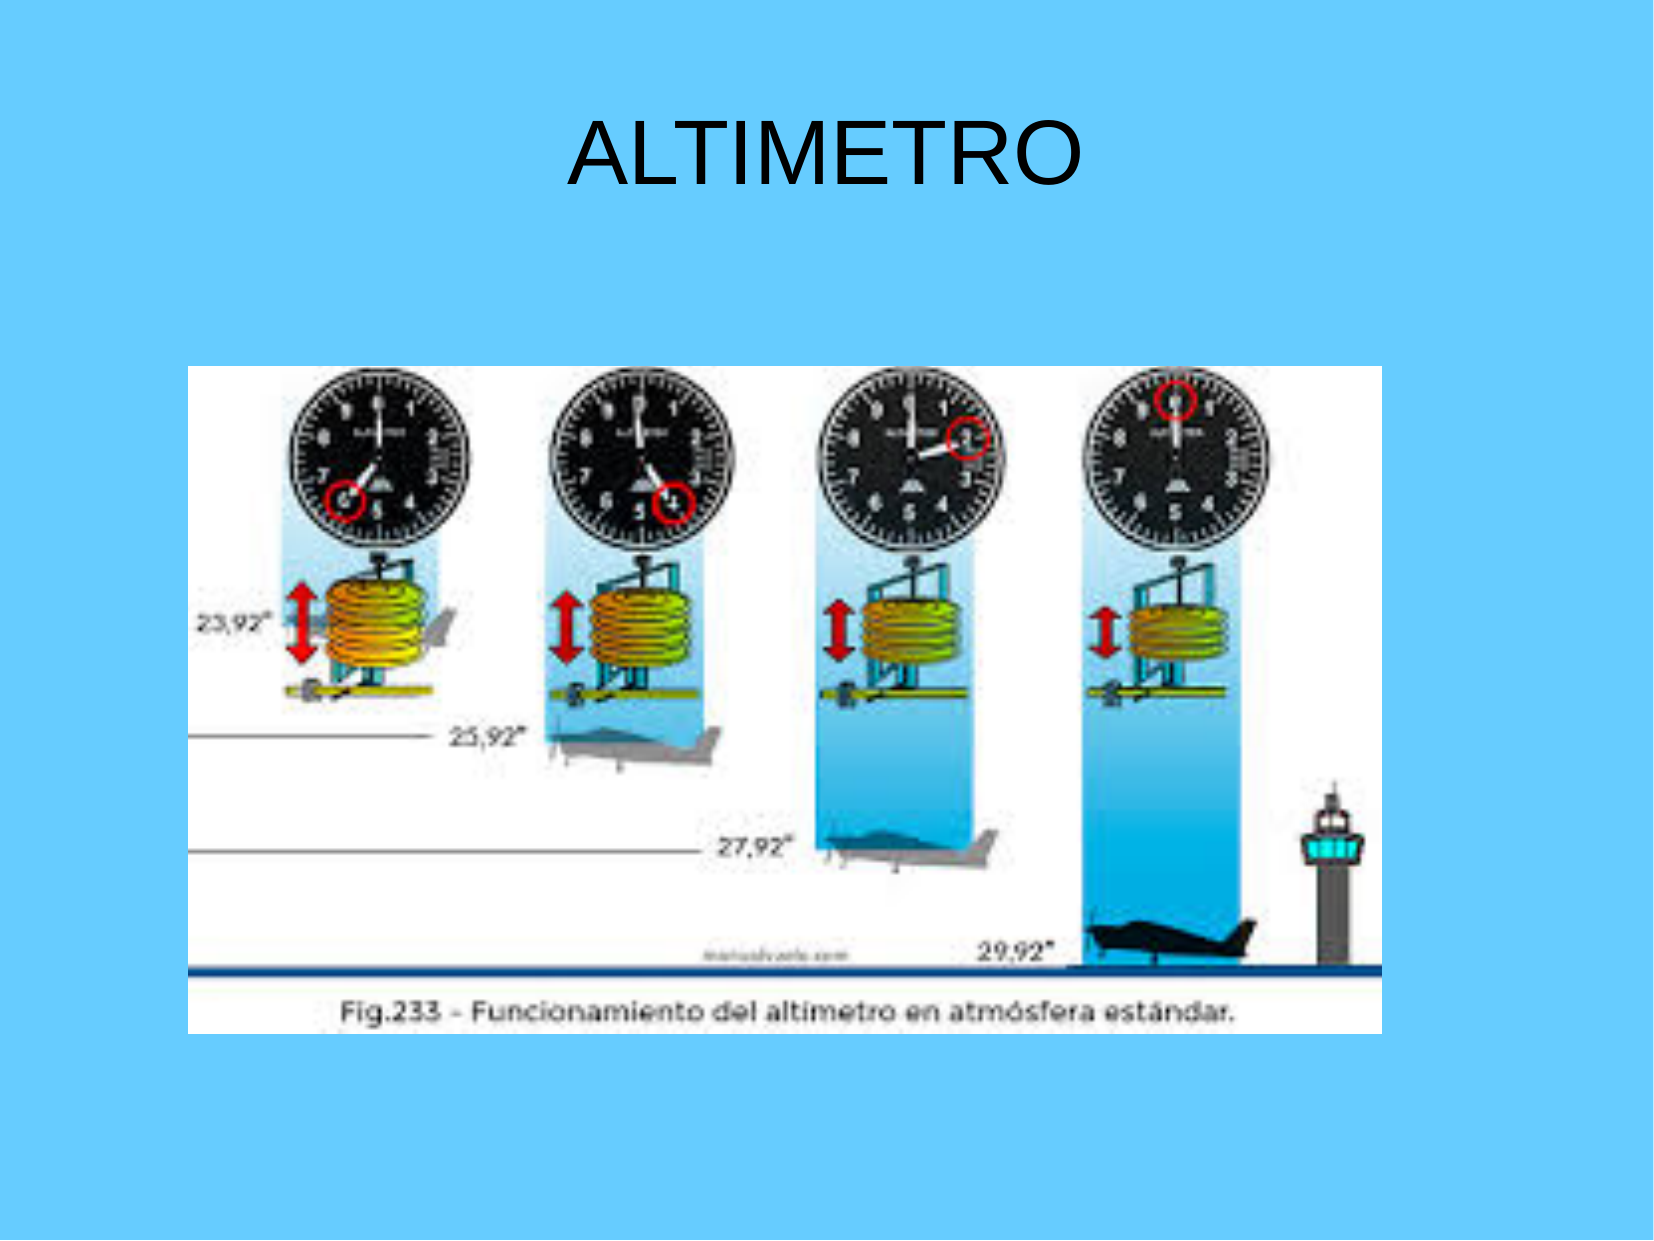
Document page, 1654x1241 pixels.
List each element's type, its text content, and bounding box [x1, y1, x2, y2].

title ALTIMETRO [82, 49, 1571, 257]
picture [188, 366, 1382, 1035]
